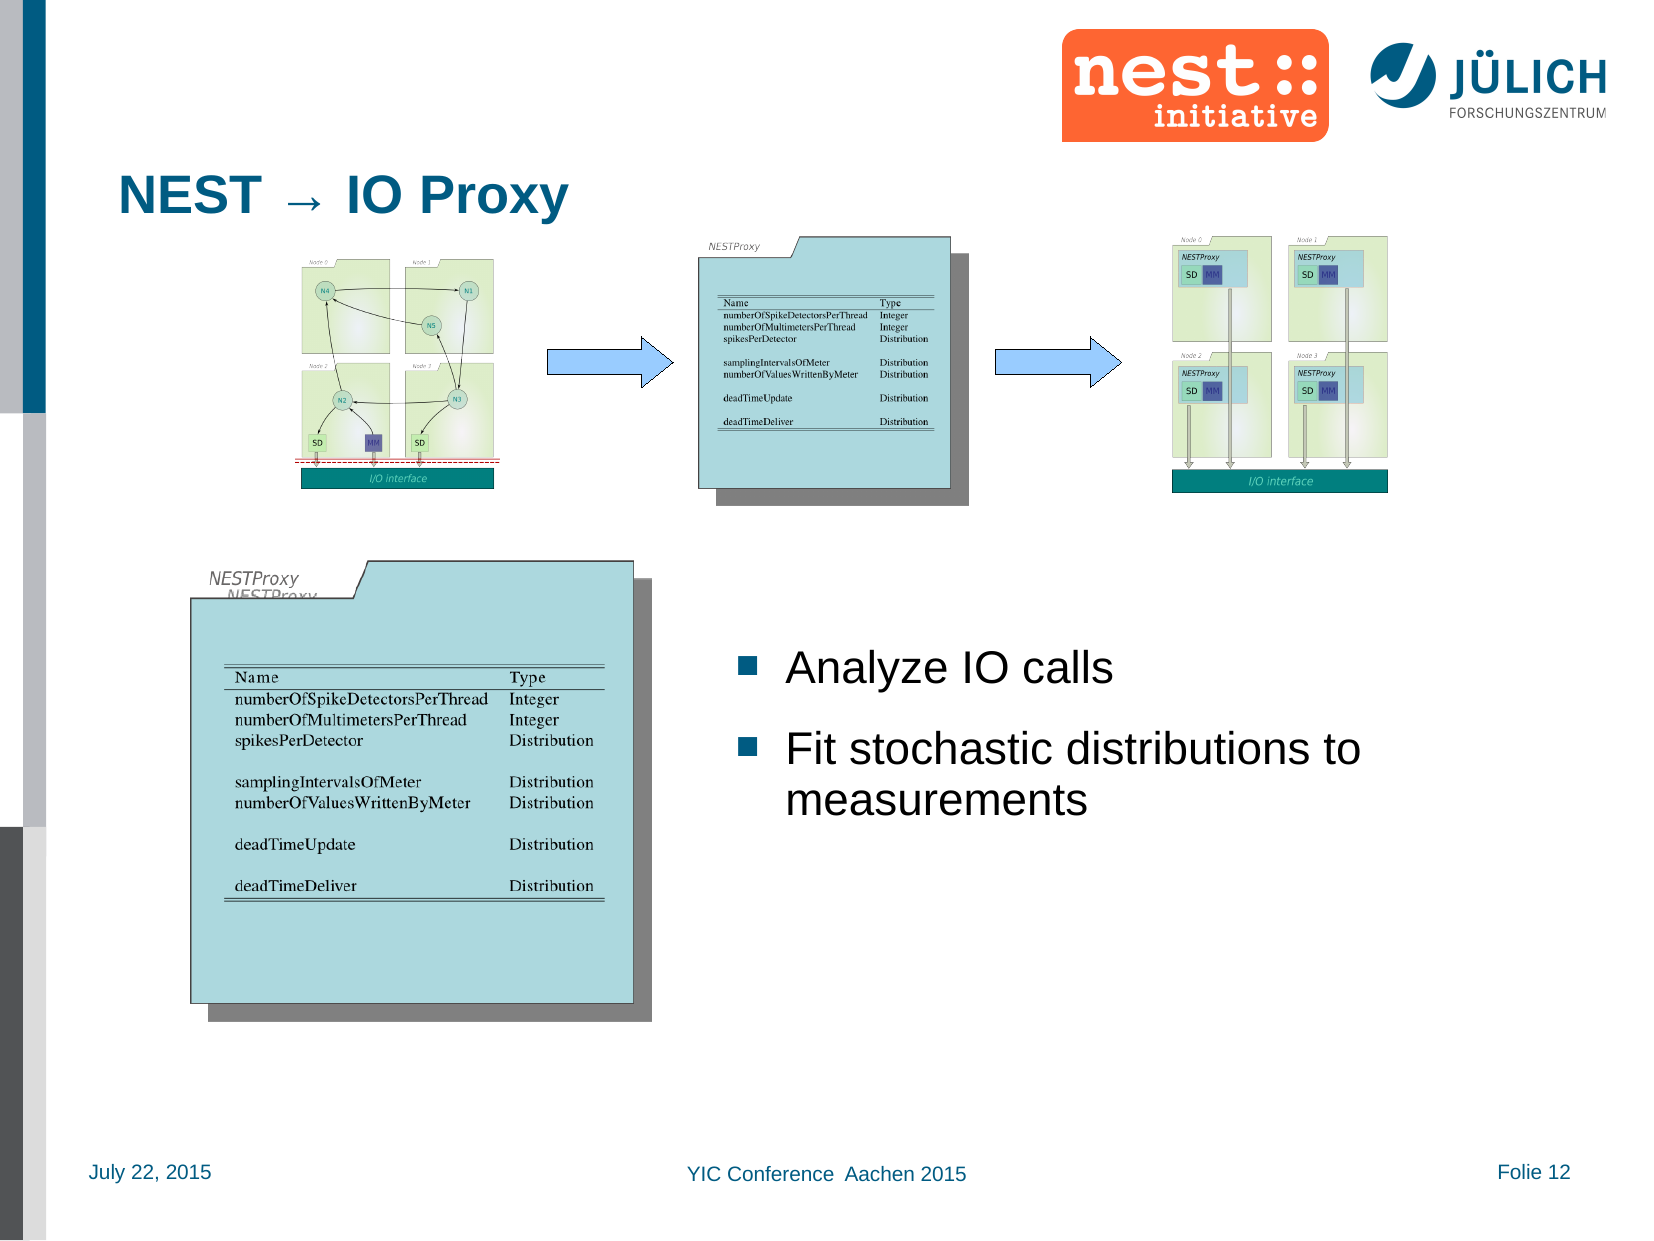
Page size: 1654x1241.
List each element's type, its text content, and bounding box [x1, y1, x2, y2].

title NEST → IO Proxy [118, 106, 1607, 284]
picture [295, 259, 500, 489]
picture [698, 236, 951, 489]
text_box YIC Conference Aachen 2015 [398, 1155, 1255, 1194]
text_box [547, 336, 674, 388]
picture [190, 560, 634, 1004]
picture [1369, 41, 1606, 106]
list Analyze IO calls Fit stochastic distributions to measurements [738, 561, 1447, 1080]
text_box [995, 336, 1122, 388]
picture [1062, 29, 1329, 142]
picture [1172, 236, 1388, 493]
